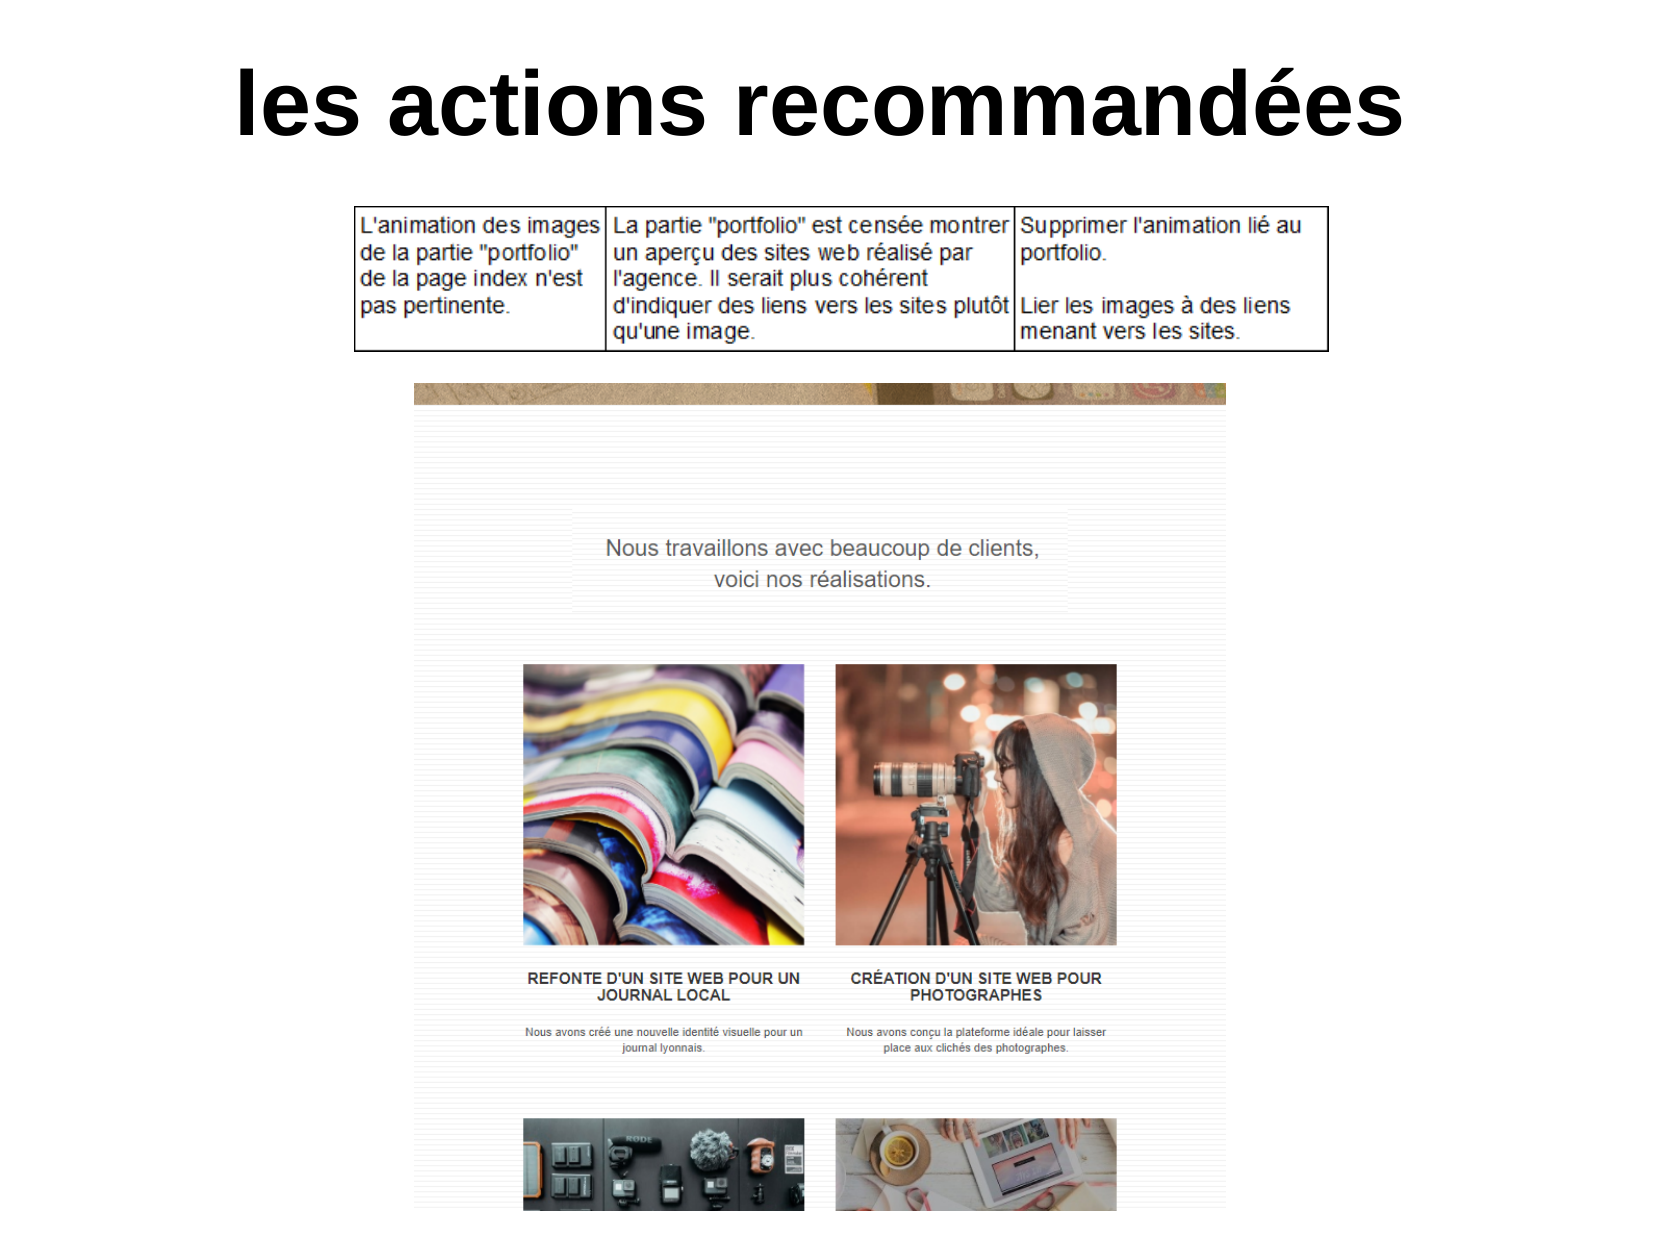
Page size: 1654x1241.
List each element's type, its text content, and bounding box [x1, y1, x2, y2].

picture [414, 383, 1226, 1211]
picture [354, 206, 1329, 352]
title les actions recommandées [76, 0, 1565, 208]
